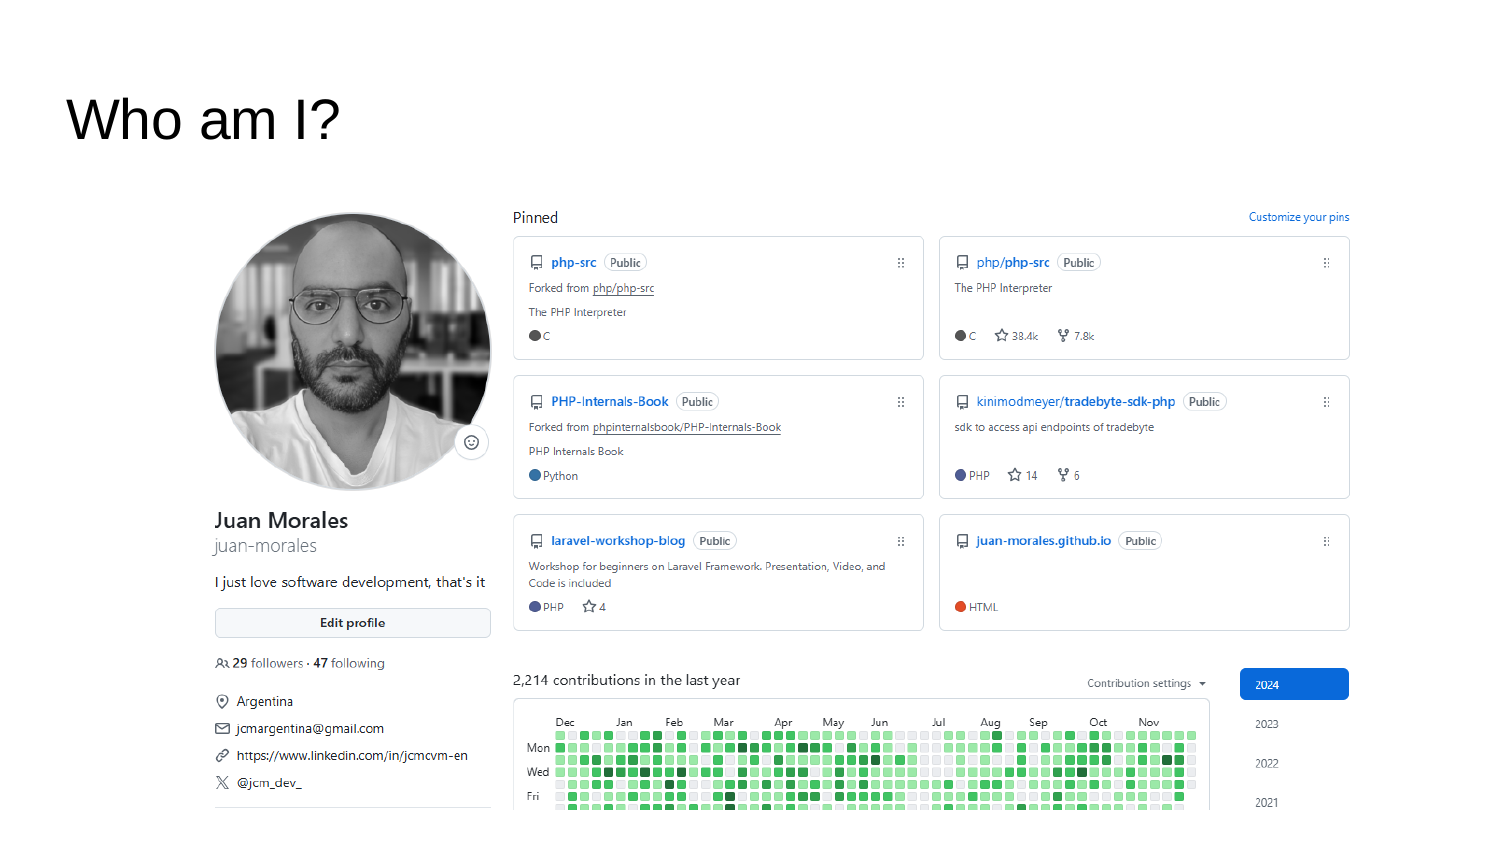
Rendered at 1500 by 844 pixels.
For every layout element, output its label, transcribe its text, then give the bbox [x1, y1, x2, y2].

title Who am I? [51, 72, 1449, 167]
picture [204, 182, 1357, 810]
